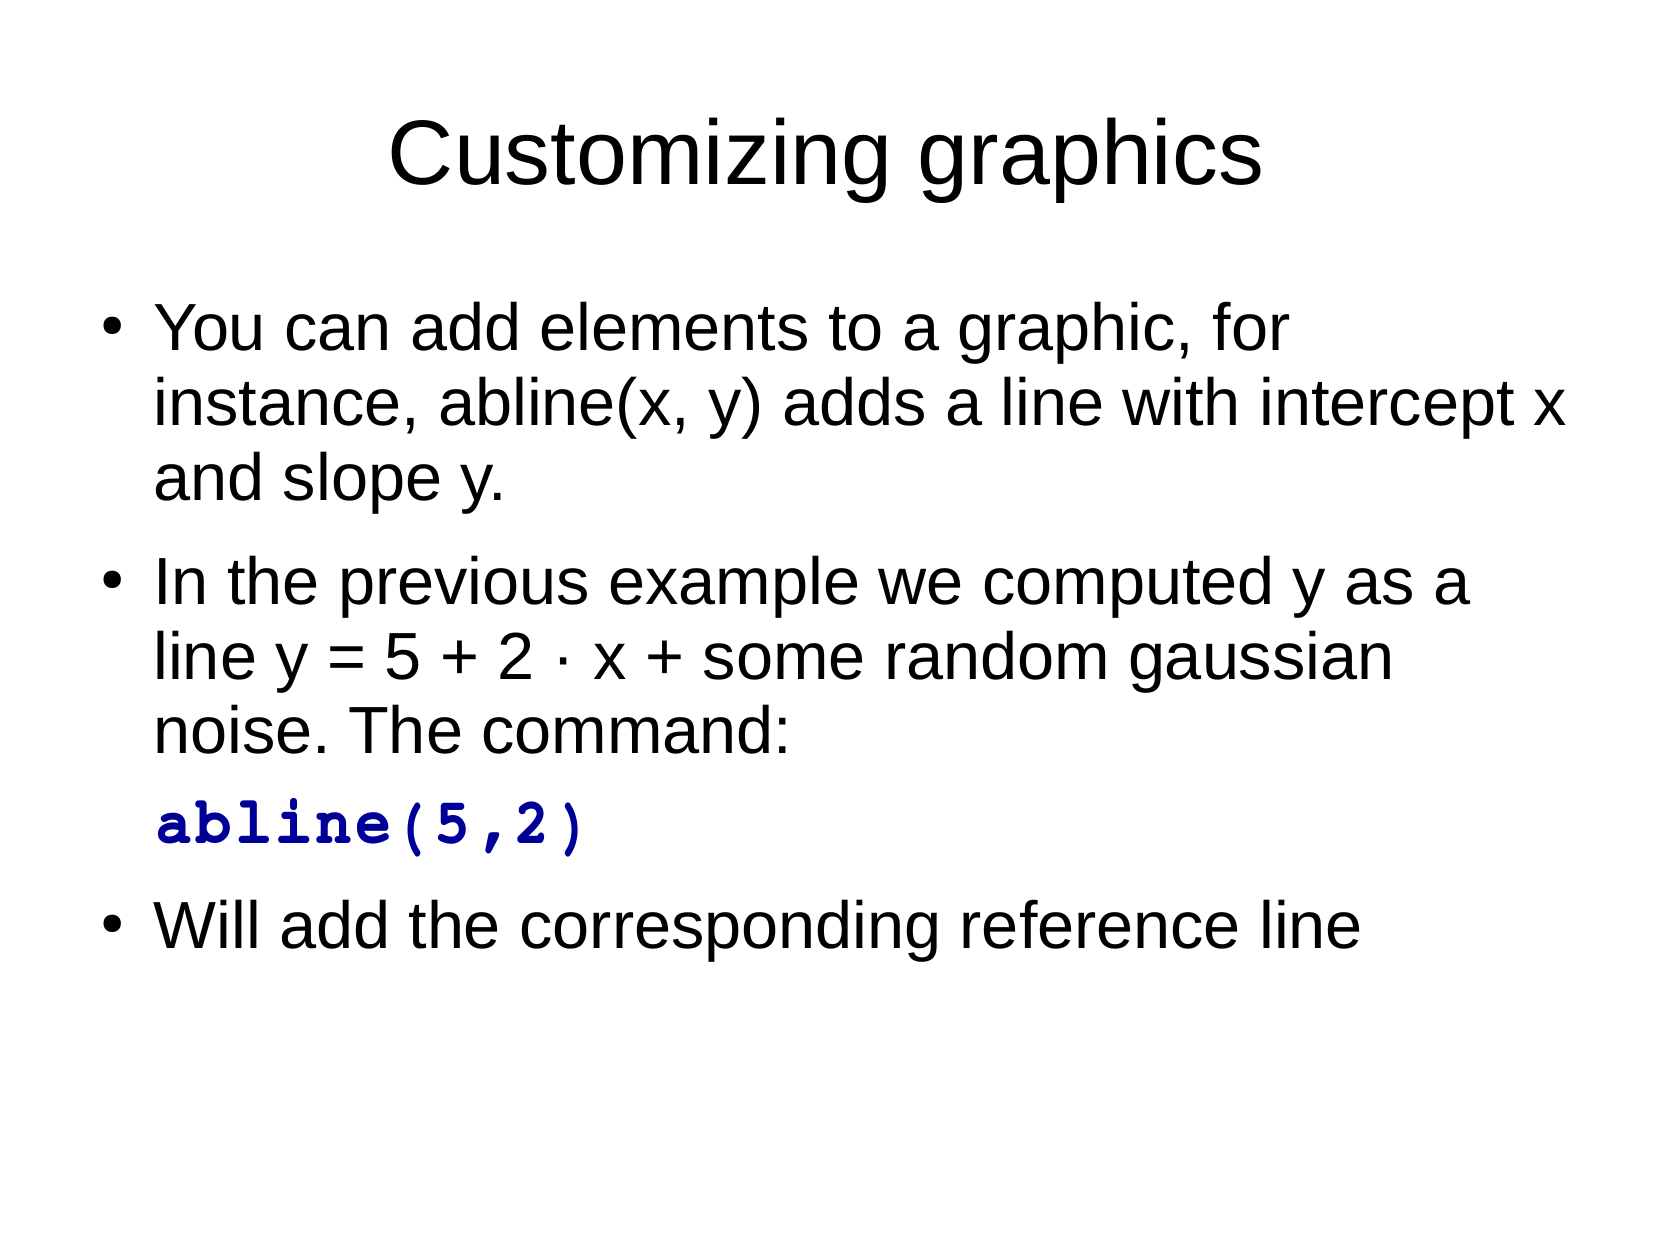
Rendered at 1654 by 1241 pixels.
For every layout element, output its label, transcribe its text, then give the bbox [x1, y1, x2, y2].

list You can add elements to a graphic, for instance, abline(x, y) adds a line with intercept x and slope y. In the previous example we computed y as a line y = 5 + 2 · x + some random gaussian noise. The command: abline(5,2) Will add the corresponding reference line [82, 290, 1571, 1158]
title Customizing graphics [82, 49, 1571, 257]
